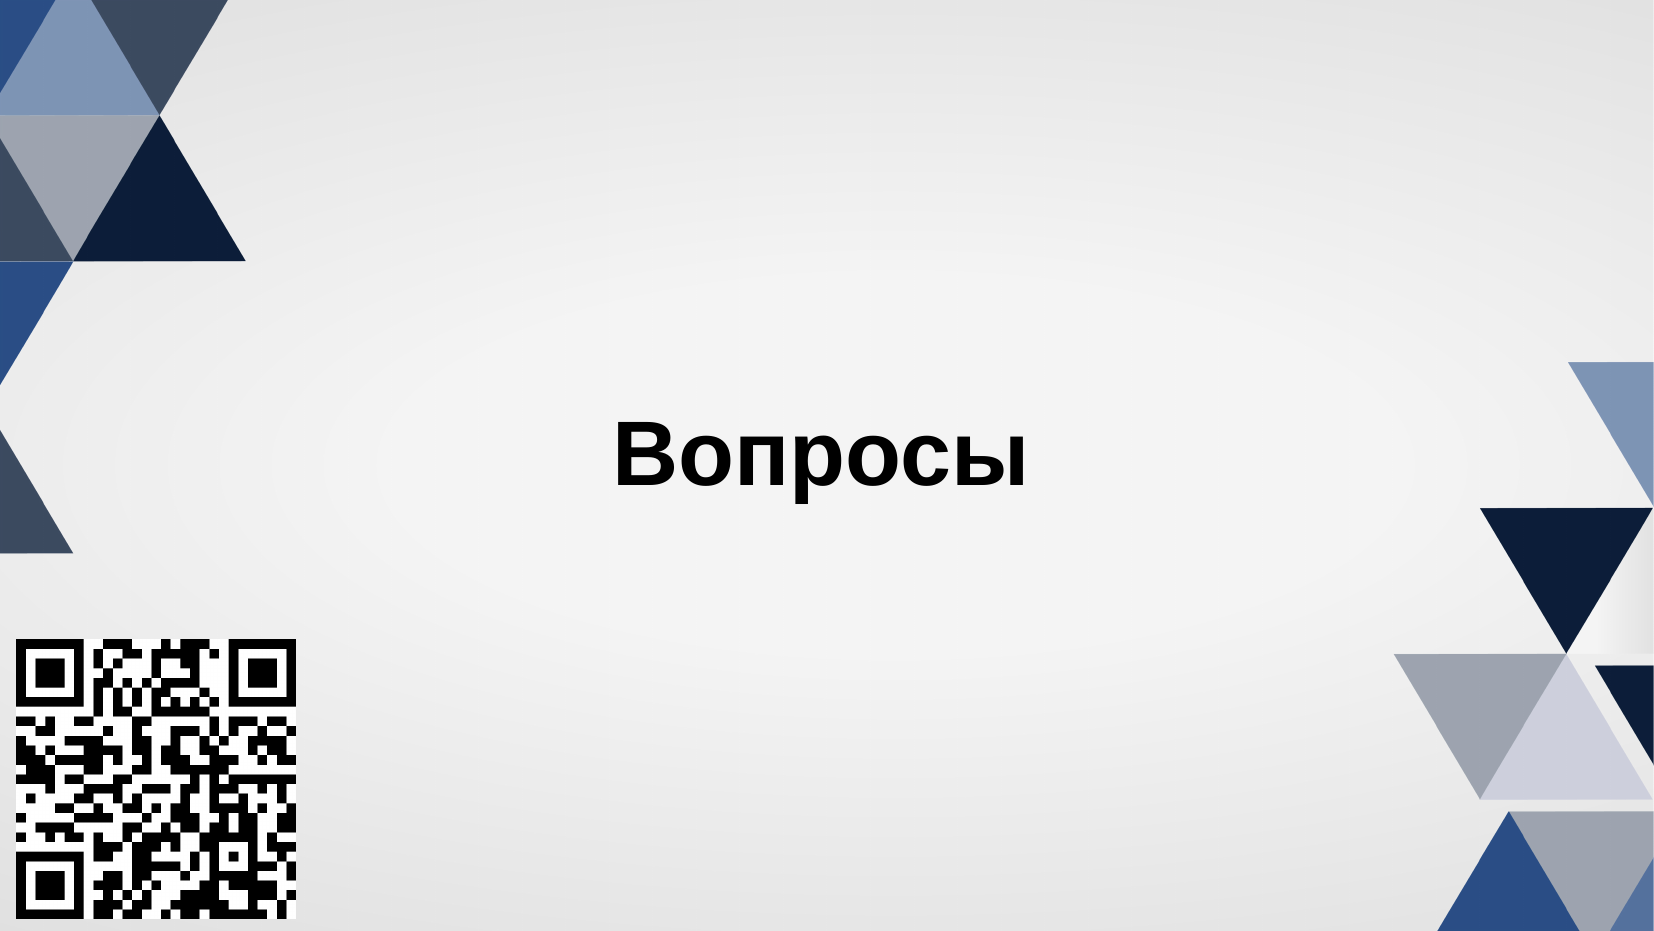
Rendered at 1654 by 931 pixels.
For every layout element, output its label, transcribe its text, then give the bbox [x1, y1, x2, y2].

picture [0, 0, 1654, 931]
title Вопросы [76, 351, 1565, 557]
